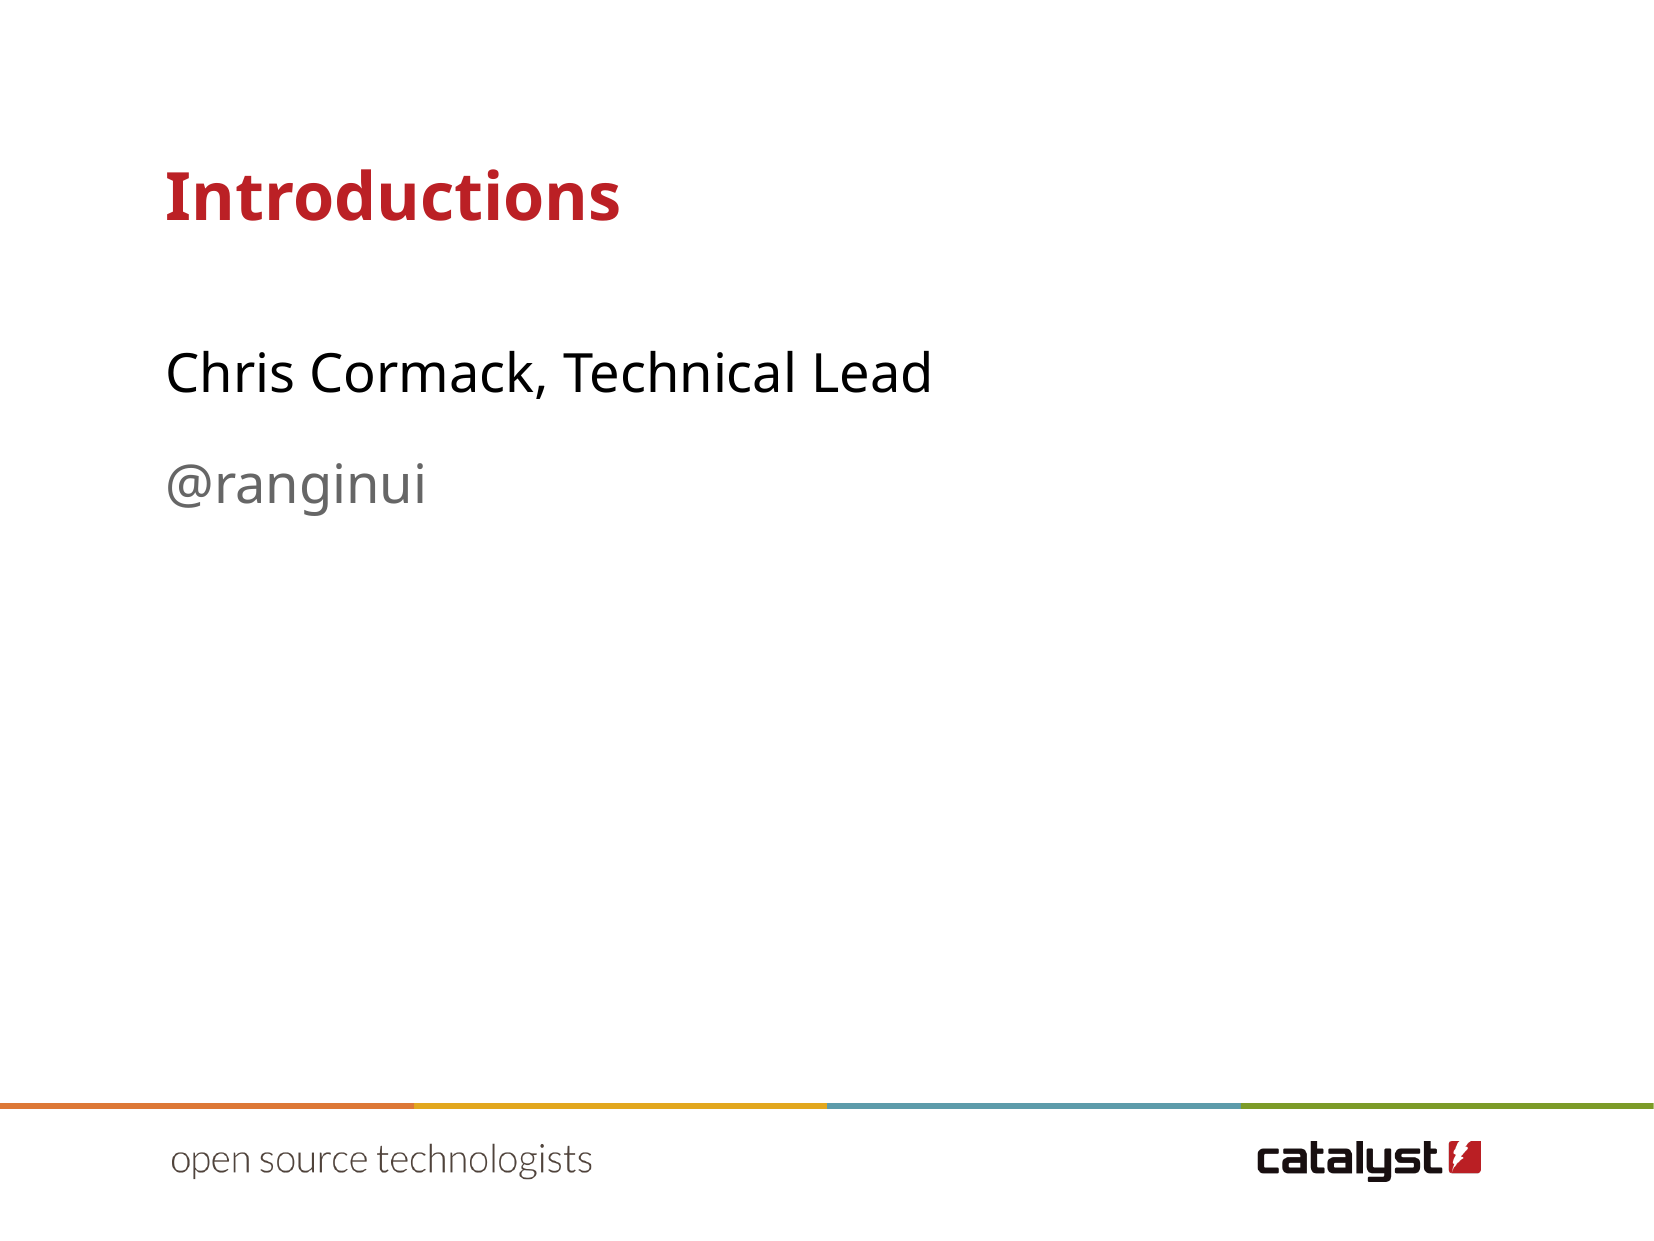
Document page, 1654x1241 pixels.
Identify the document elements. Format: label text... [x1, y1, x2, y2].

title Introductions [165, 90, 1489, 297]
picture [0, 1103, 1654, 1182]
list Chris Cormack, Technical Lead @ranginui [165, 297, 1489, 1018]
